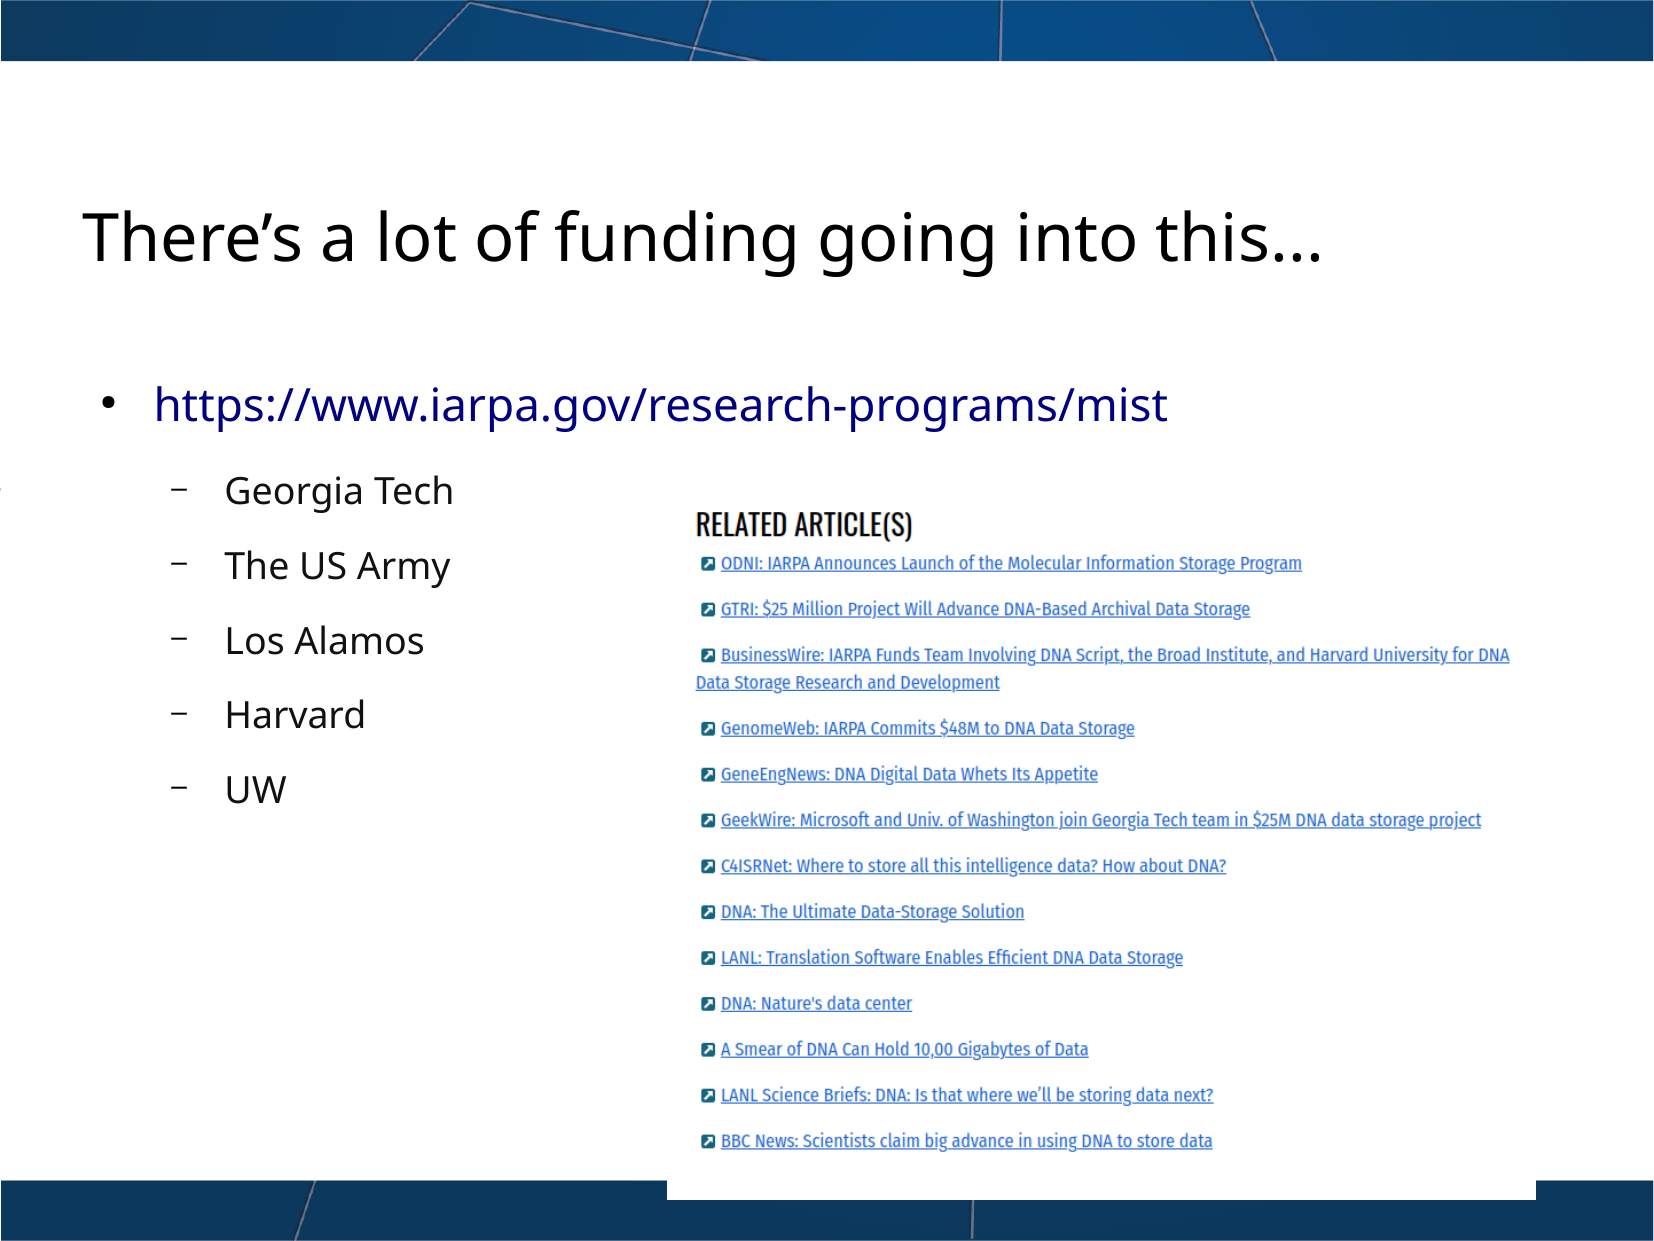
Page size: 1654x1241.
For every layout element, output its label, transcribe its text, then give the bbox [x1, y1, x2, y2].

list https://www.iarpa.gov/research-programs/mist Georgia Tech The US Army Los Alamos Harvard UW [82, 372, 1571, 1093]
picture [0, 0, 1654, 1241]
title There’s a lot of funding going into this... [82, 132, 1571, 340]
